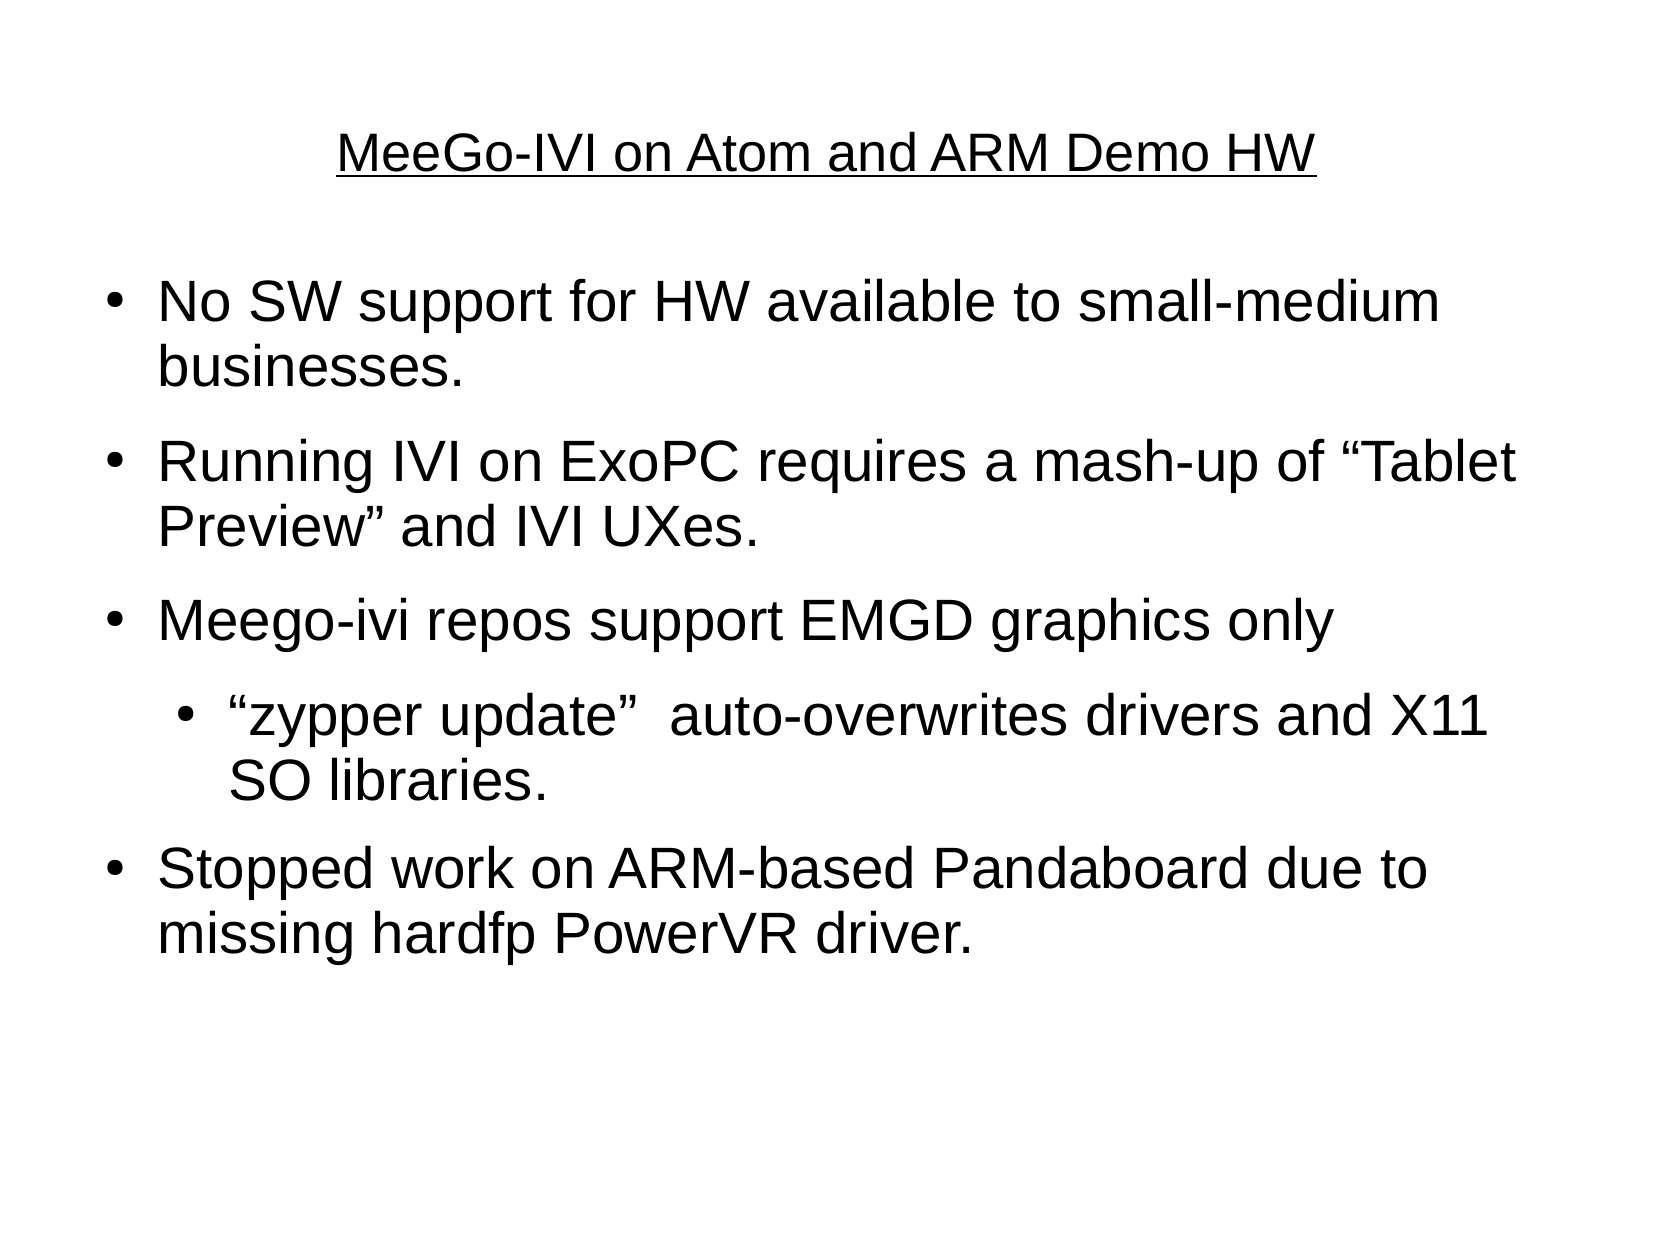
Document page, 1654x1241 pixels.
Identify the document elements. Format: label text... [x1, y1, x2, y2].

list No SW support for HW available to small-medium businesses. Running IVI on ExoPC requires a mash-up of “Tablet Preview” and IVI UXes. Meego-ivi repos support EMGD graphics only “zypper update” auto-overwrites drivers and X11 SO libraries. Stopped work on ARM-based Pandaboard due to missing hardfp PowerVR driver. [86, 268, 1576, 1088]
title MeeGo-IVI on Atom and ARM Demo HW [82, 49, 1571, 257]
